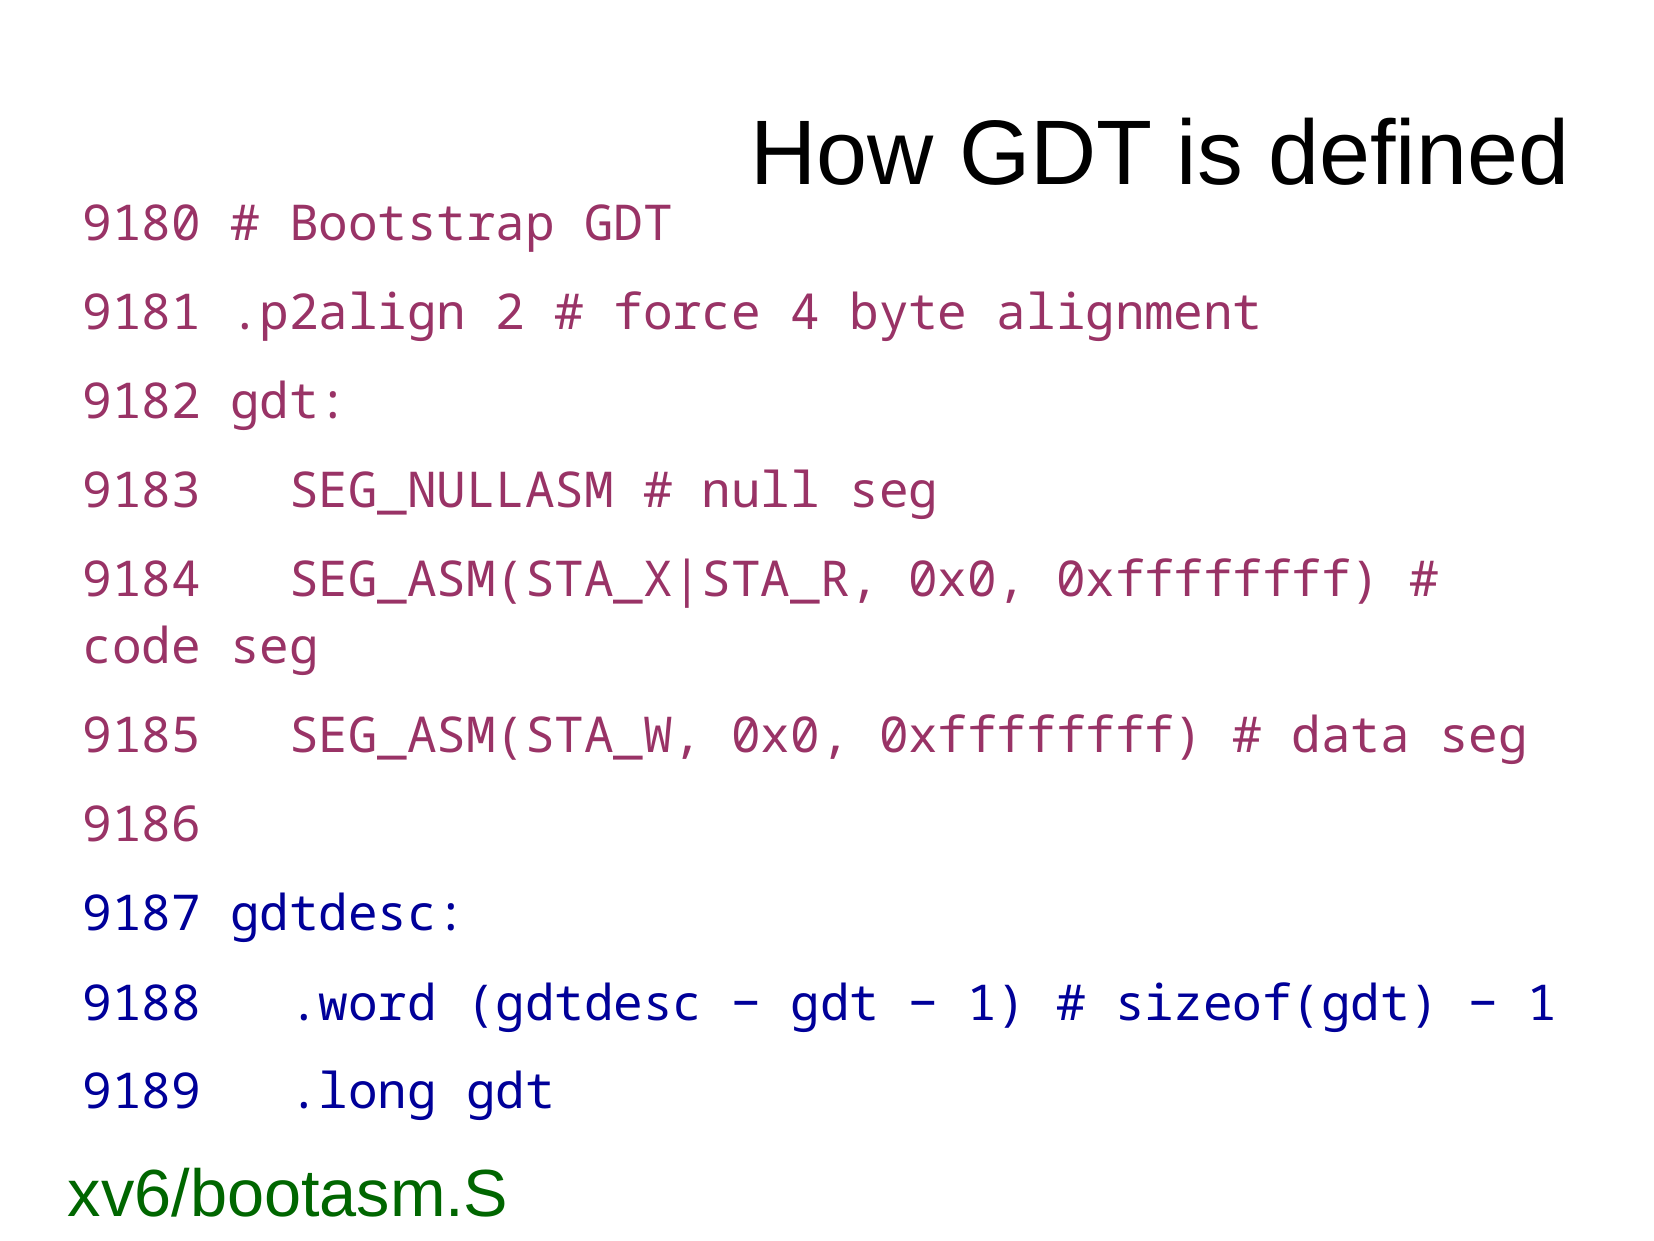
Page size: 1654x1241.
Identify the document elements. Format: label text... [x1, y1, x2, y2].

text_box xv6/bootasm.S [53, 1148, 638, 1238]
title How GDT is defined [750, 49, 1571, 187]
list 9180 # Bootstrap GDT 9181 .p2align 2 # force 4 byte alignment 9182 gdt: 9183 SEG_NULLASM # null seg 9184 SEG_ASM(STA_X|STA_R, 0x0, 0xffffffff) # code seg 9185 SEG_ASM(STA_W, 0x0, 0xffffffff) # data seg 9186 9187 gdtdesc: 9188 .word (gdtdesc − gdt − 1) # sizeof(gdt) − 1 9189 .long gdt [82, 187, 1571, 1157]
